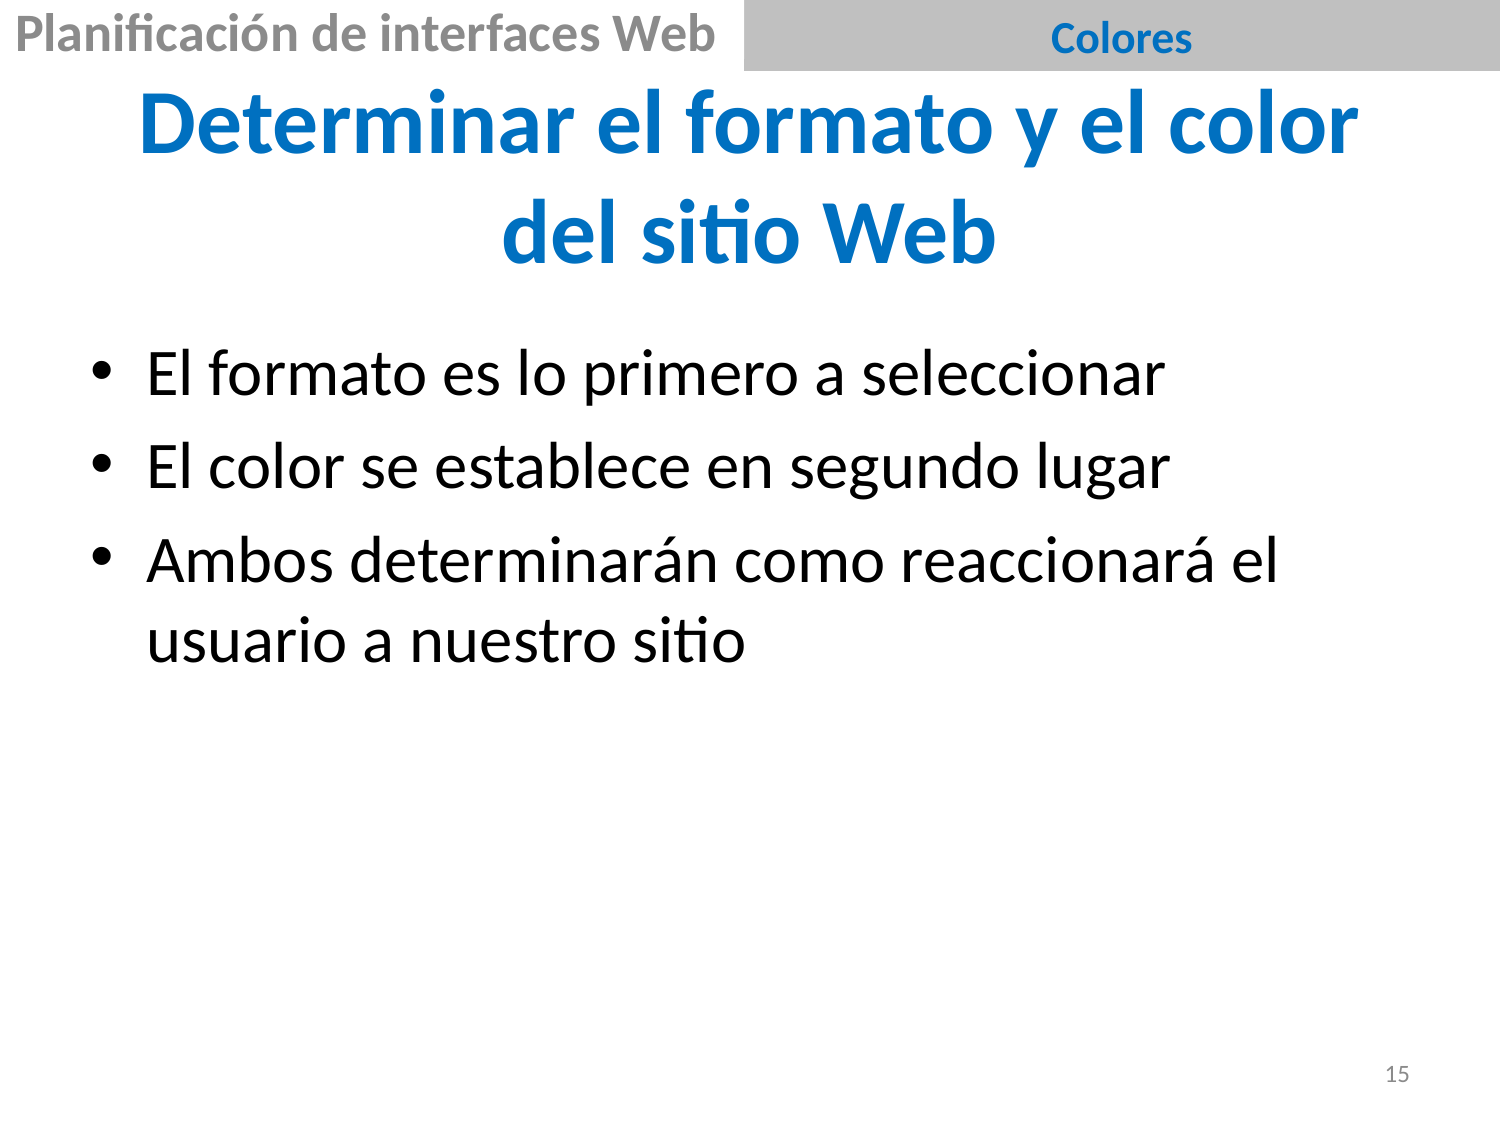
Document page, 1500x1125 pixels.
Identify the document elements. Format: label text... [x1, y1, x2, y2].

title Determinar el formato y el color del sitio Web [75, 101, 1426, 242]
slide_number <número> [1074, 1042, 1425, 1103]
title Colores [744, 0, 1500, 71]
list El formato es lo primero a seleccionar El color se establece en segundo lugar Ambos determinarán como reaccionará el usuario a nuestro sitio [75, 321, 1425, 1064]
title Planificación de interfaces Web [0, 0, 745, 60]
